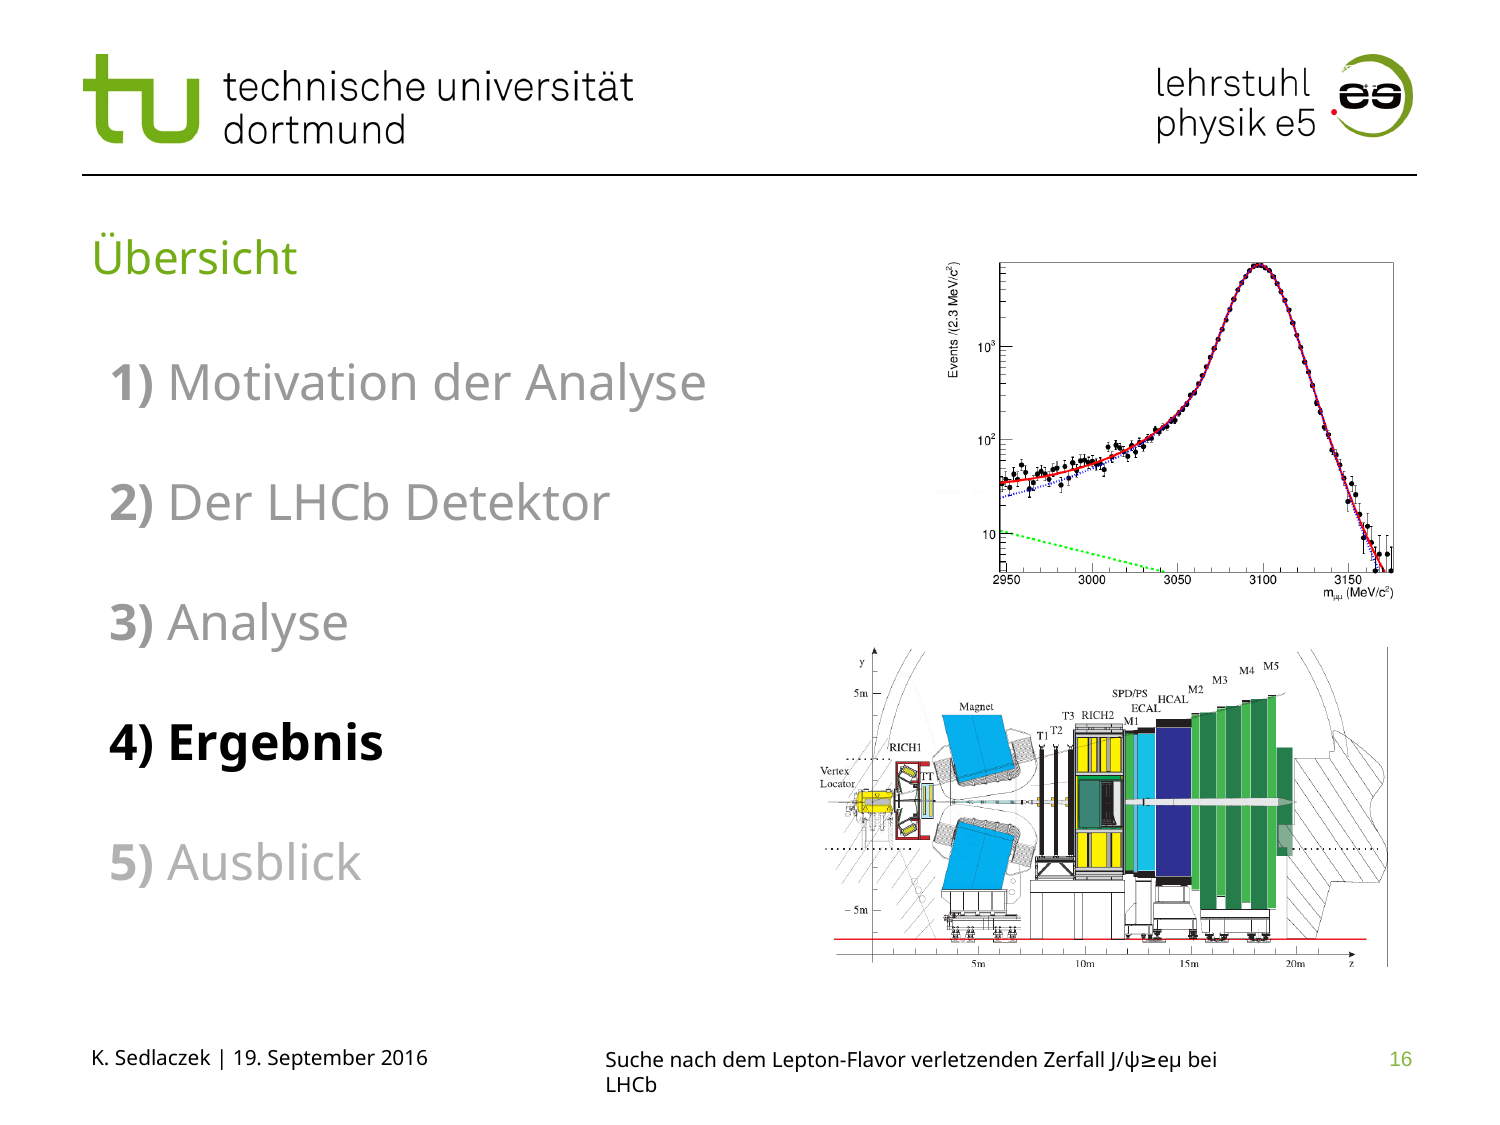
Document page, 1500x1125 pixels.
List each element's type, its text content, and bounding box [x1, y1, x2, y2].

text_box Suche nach dem Lepton-Flavor verletzenden Zerfall J/ψ≥eµ bei LHCb [590, 1039, 1288, 1093]
picture [820, 647, 1388, 967]
picture [83, 54, 633, 144]
picture [921, 224, 1444, 609]
text_box K. Sedlaczek | 19. September 2016 [76, 1037, 513, 1113]
title Übersicht [76, 174, 1411, 337]
picture [1158, 54, 1413, 144]
text_box 1) Motivation der Analyse 2) Der LHCb Detektor 3) Analyse 4) Ergebnis 5) Ausblick [94, 342, 1323, 898]
